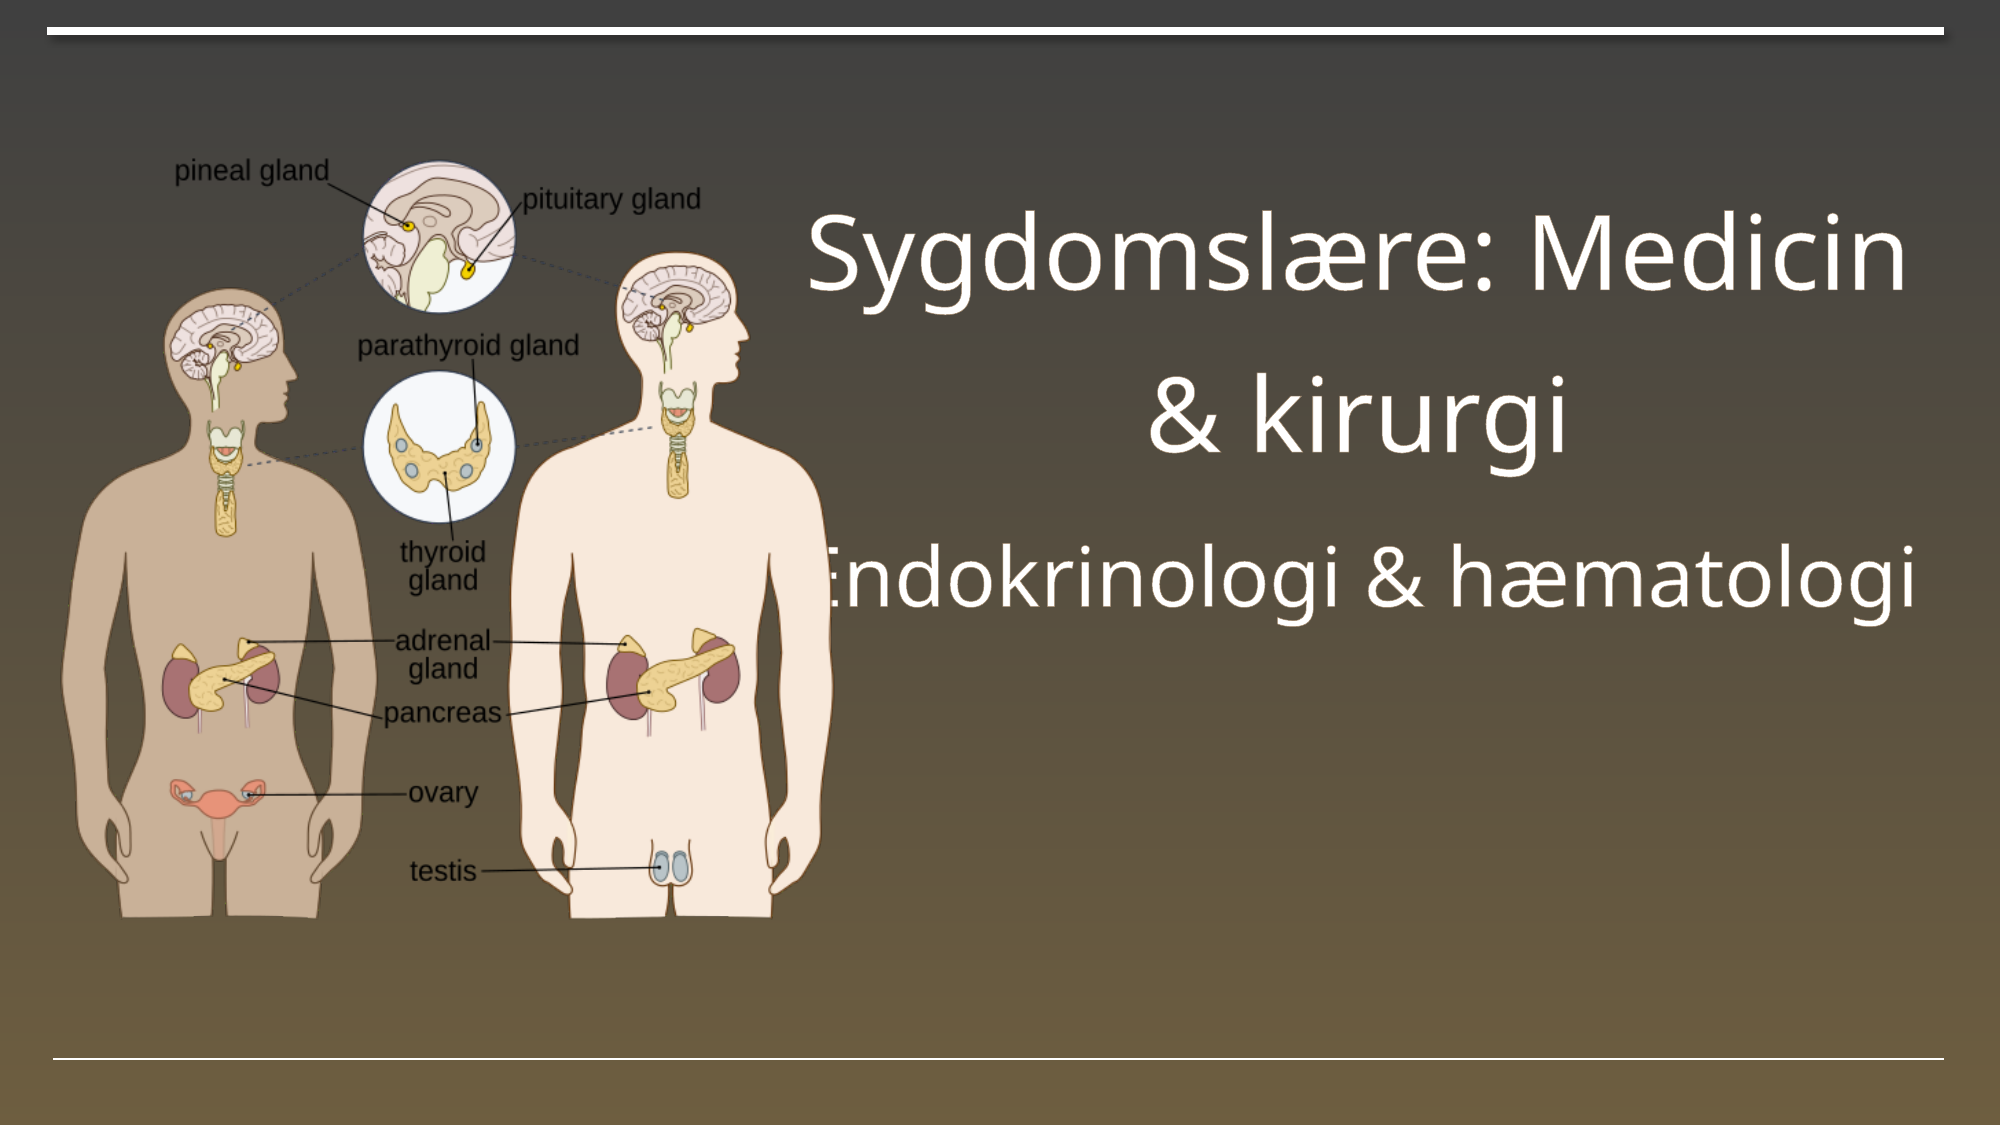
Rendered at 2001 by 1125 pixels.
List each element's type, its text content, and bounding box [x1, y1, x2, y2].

subtitle Endokrinologi & hæmatologi [763, 513, 1954, 987]
picture [29, 127, 866, 951]
title Sygdomslære: Medicin & kirurgi [763, 109, 1953, 473]
